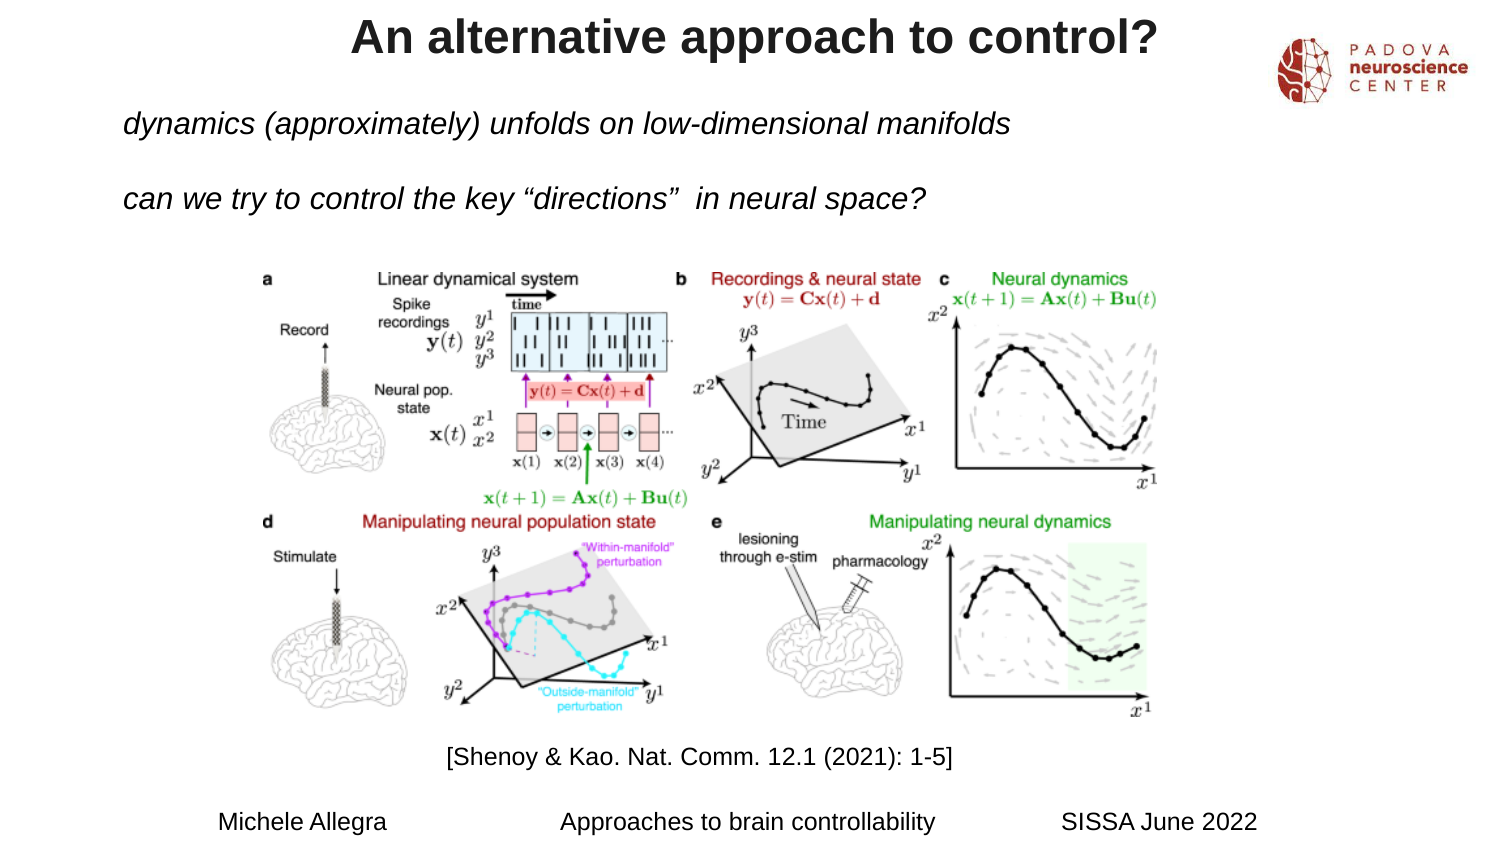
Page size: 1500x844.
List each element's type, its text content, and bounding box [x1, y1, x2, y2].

picture [1268, 10, 1476, 123]
text_box dynamics (approximately) unfolds on low-dimensional manifolds can we try to control the key “directions” in neural space? [48, 64, 1393, 150]
text_box An alternative approach to control? [74, 12, 1268, 64]
text_box [Shenoy & Kao. Nat. Comm. 12.1 (2021): 1-5] [431, 734, 1050, 778]
picture [263, 272, 1157, 717]
text_box Michele Allegra Approaches to brain controllability SISSA June 2022 [64, 794, 1415, 844]
